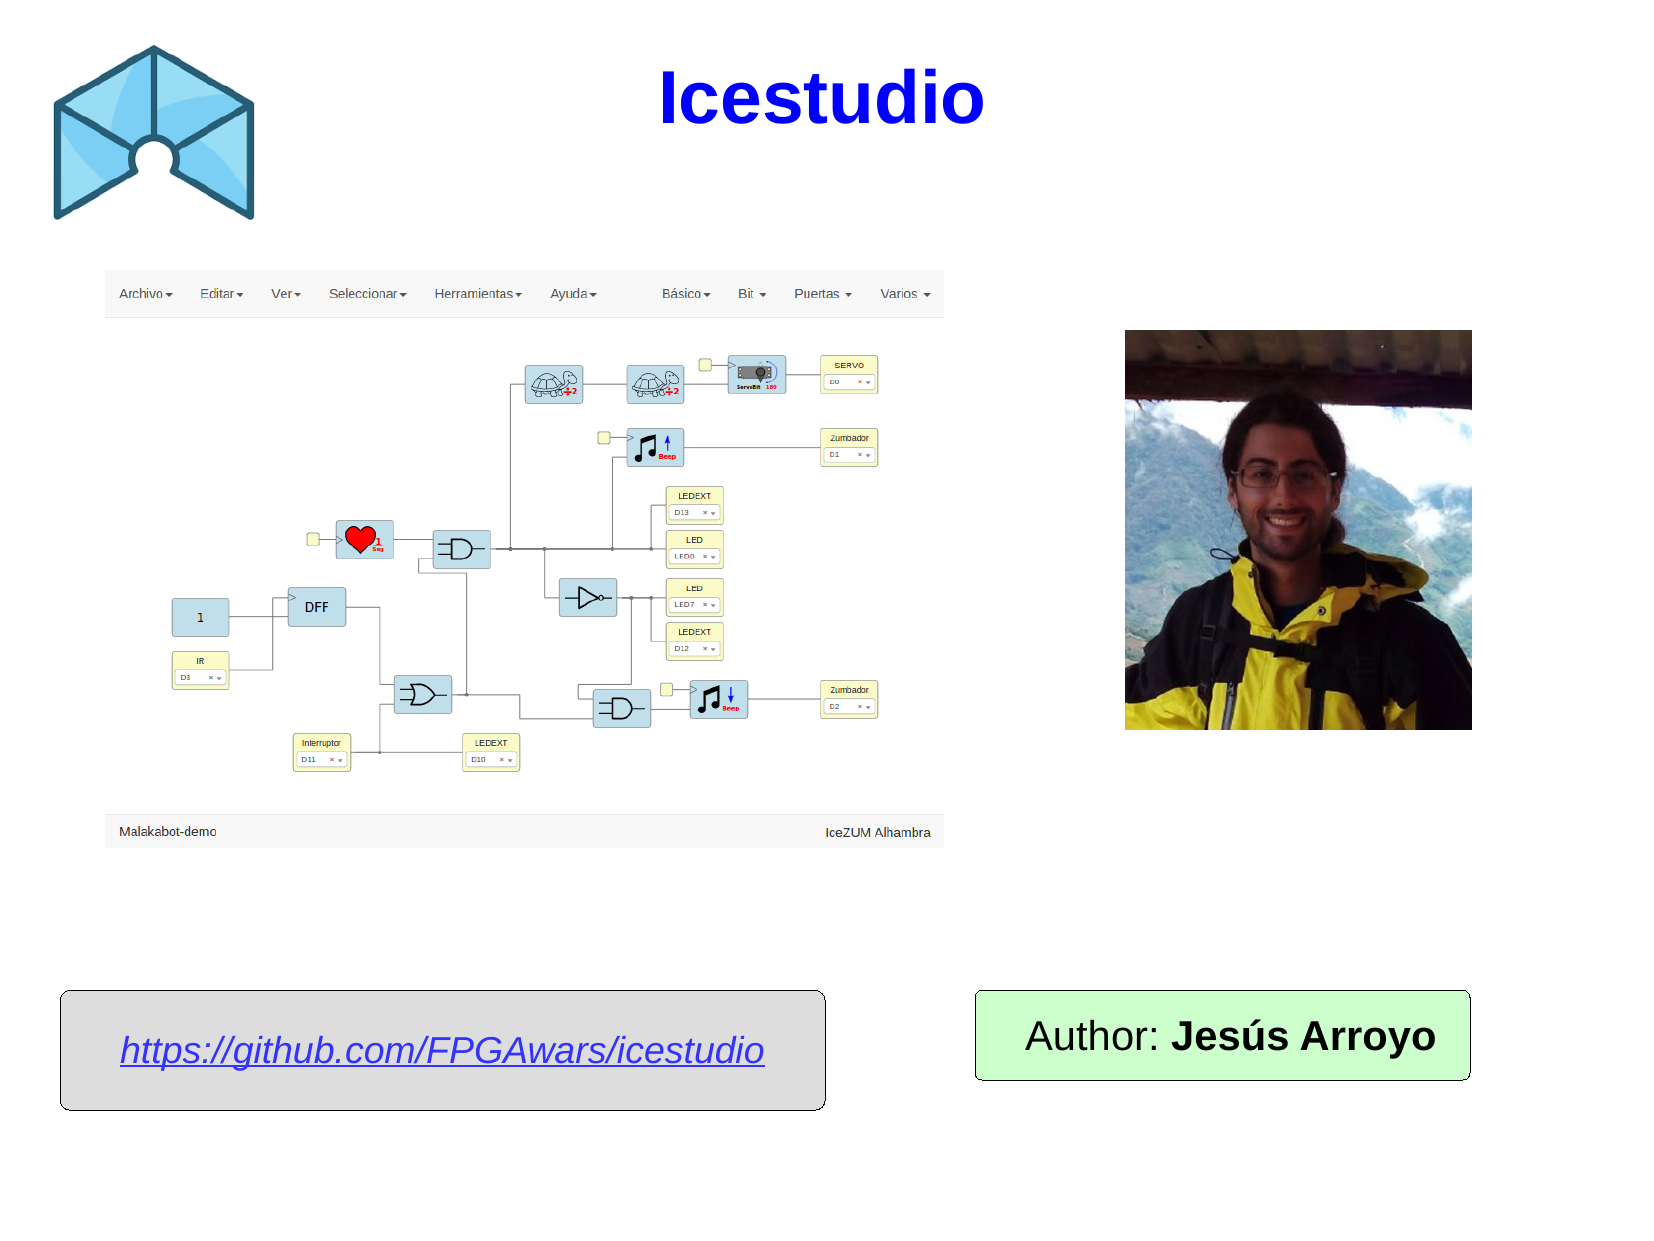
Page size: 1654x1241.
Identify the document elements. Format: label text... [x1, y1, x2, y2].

text_box Icestudio [262, 45, 1571, 151]
text_box Author: Jesús Arroyo [975, 1005, 1471, 1067]
text_box [975, 990, 1471, 1005]
picture [45, 23, 262, 241]
text_box https://github.com/FPGAwars/icestudio [60, 990, 826, 1111]
picture [105, 270, 944, 848]
text_box [975, 1067, 1471, 1081]
picture [1125, 330, 1472, 730]
